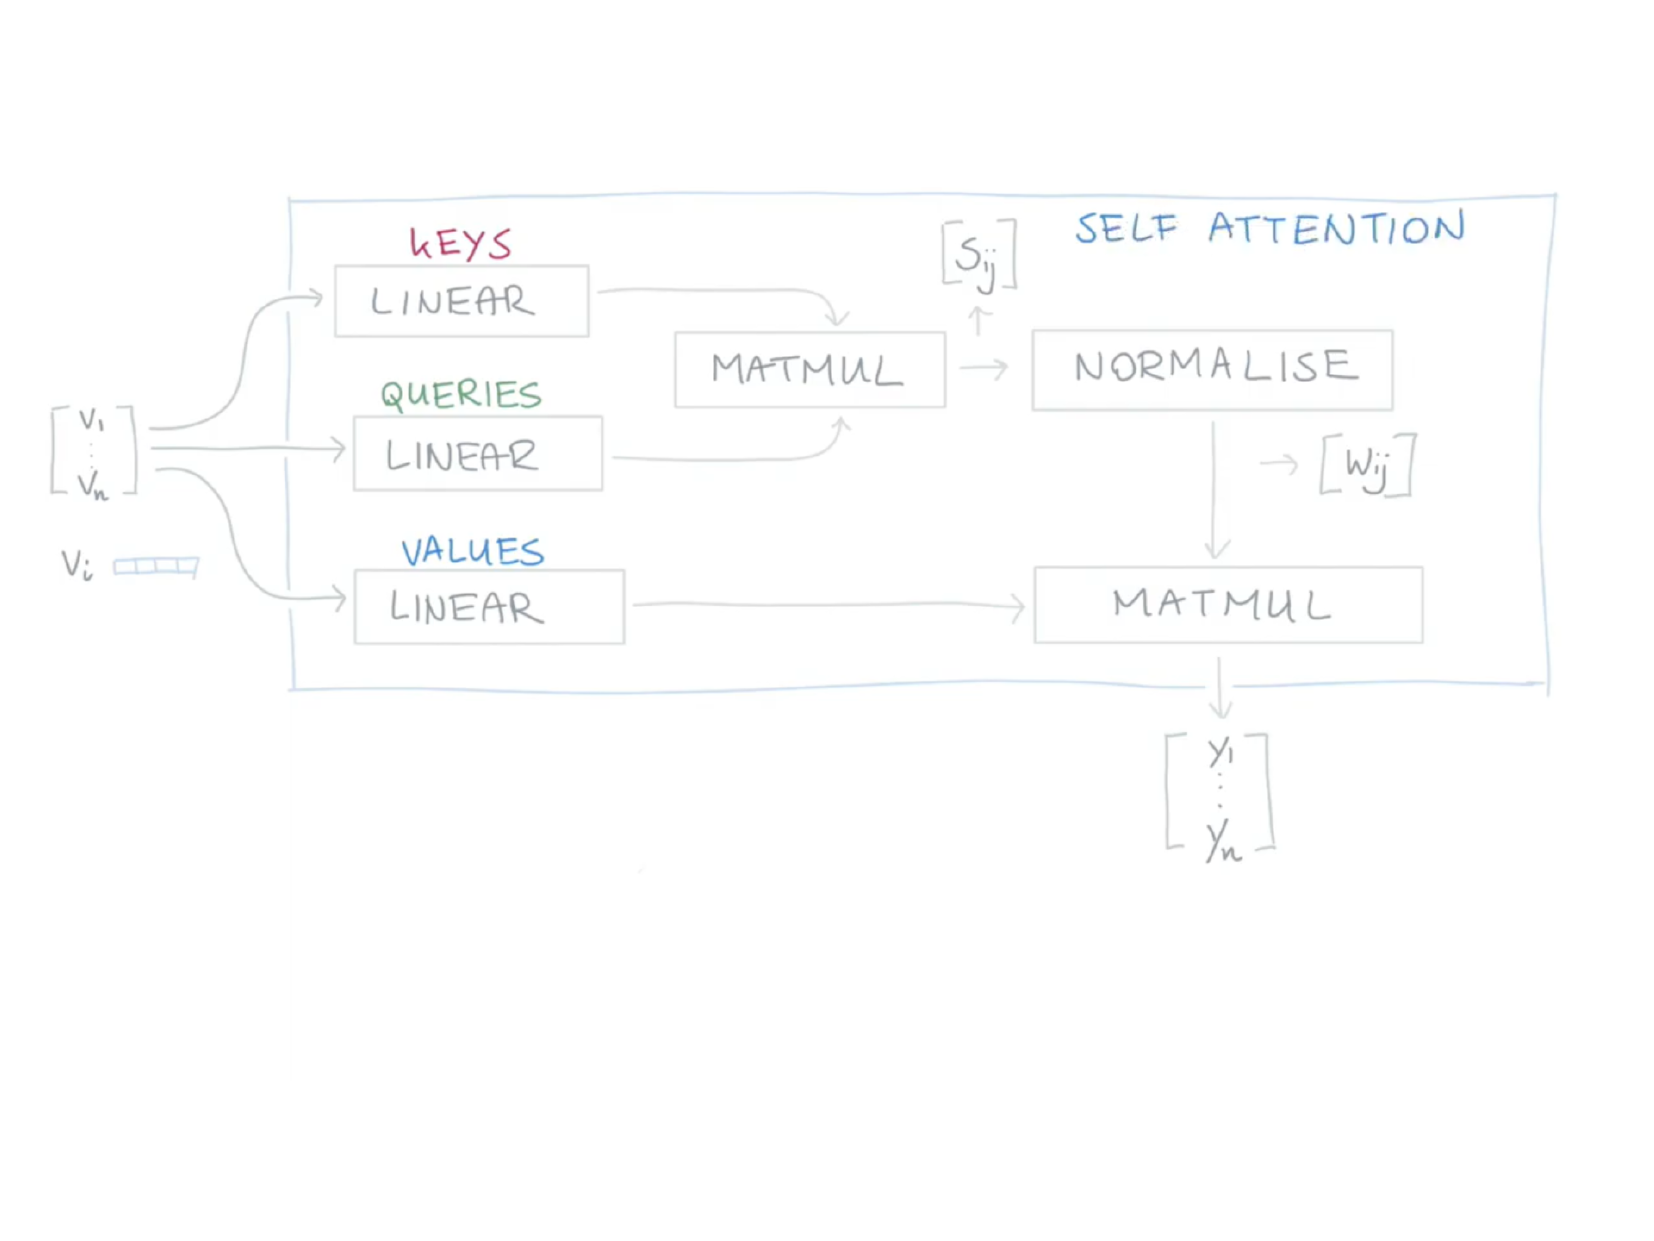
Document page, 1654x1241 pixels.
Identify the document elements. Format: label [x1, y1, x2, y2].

picture [11, 150, 1654, 1081]
